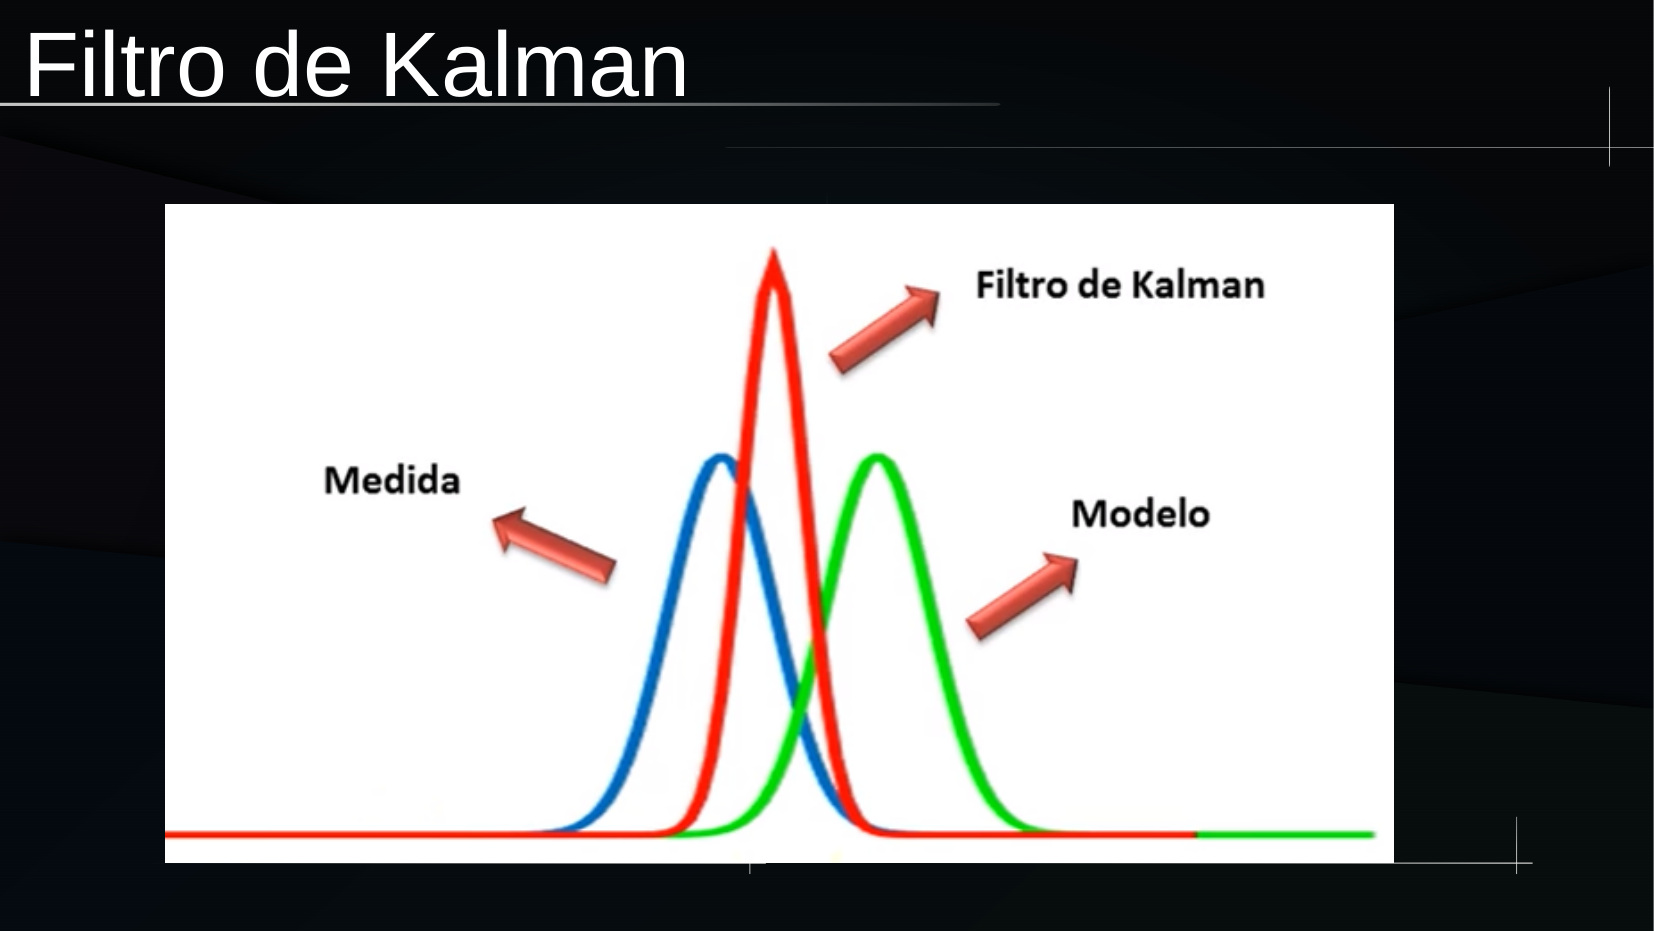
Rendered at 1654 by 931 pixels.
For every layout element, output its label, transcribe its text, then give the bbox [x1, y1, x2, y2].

title Filtro de Kalman [23, 11, 1589, 119]
picture [0, 0, 1654, 931]
